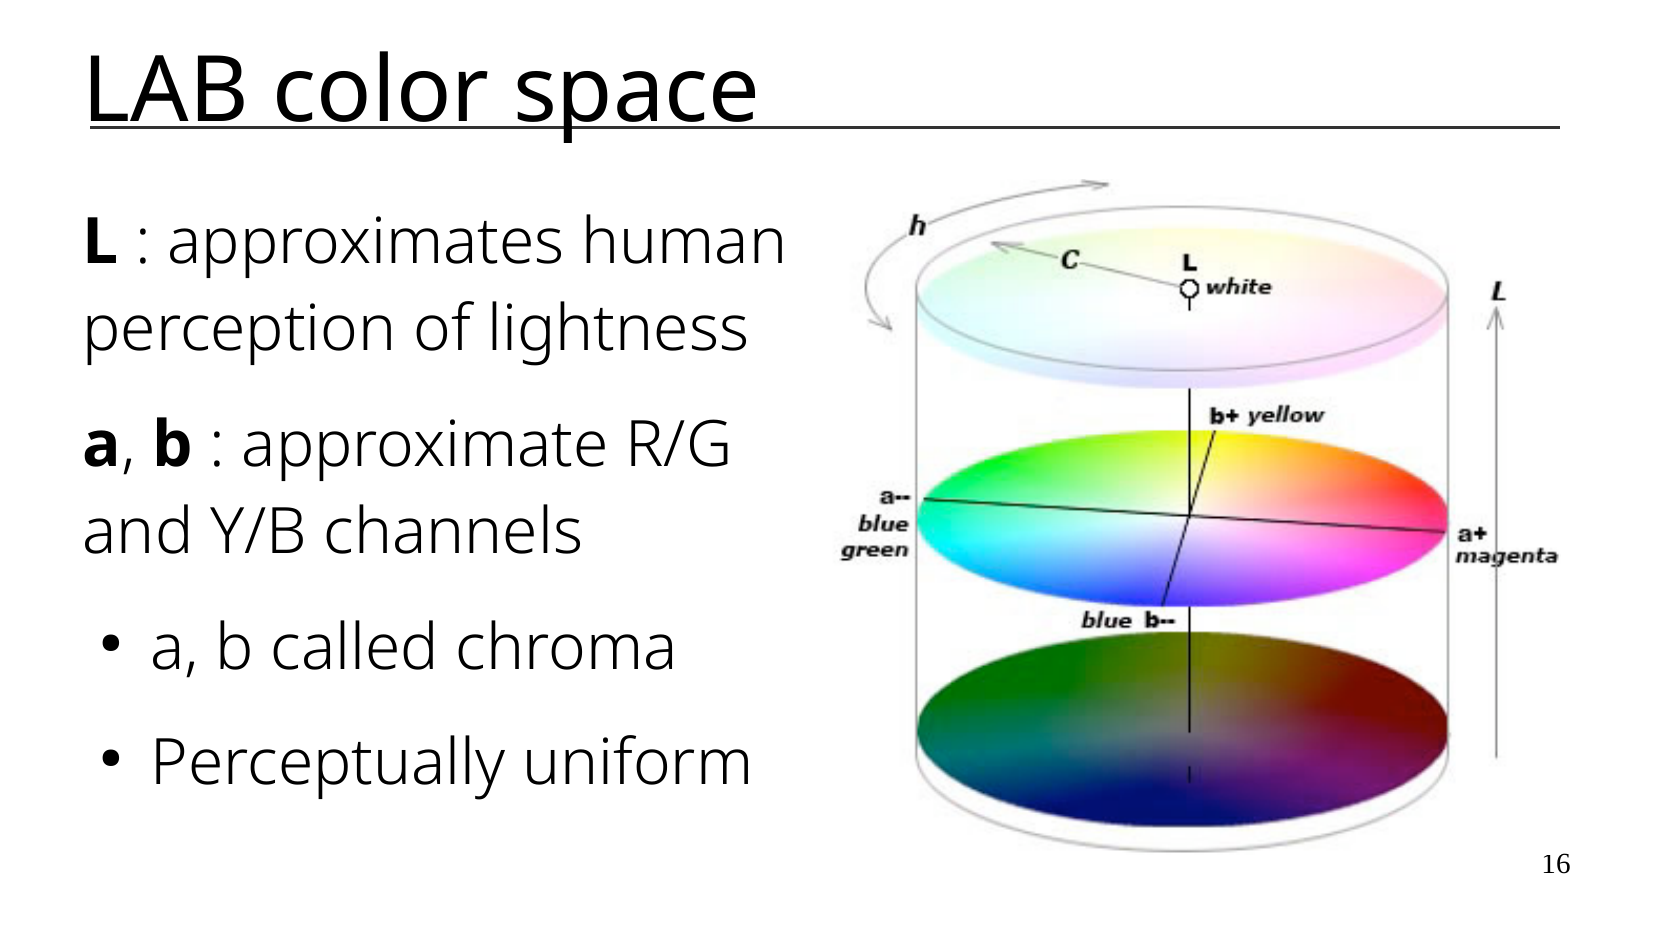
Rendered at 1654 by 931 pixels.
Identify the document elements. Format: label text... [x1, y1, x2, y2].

title LAB color space [82, 32, 1571, 140]
picture [817, 179, 1561, 856]
list L : approximates human perception of lightness a, b : approximate R/G and Y/B channels a, b called chroma Perceptually uniform [82, 195, 809, 811]
